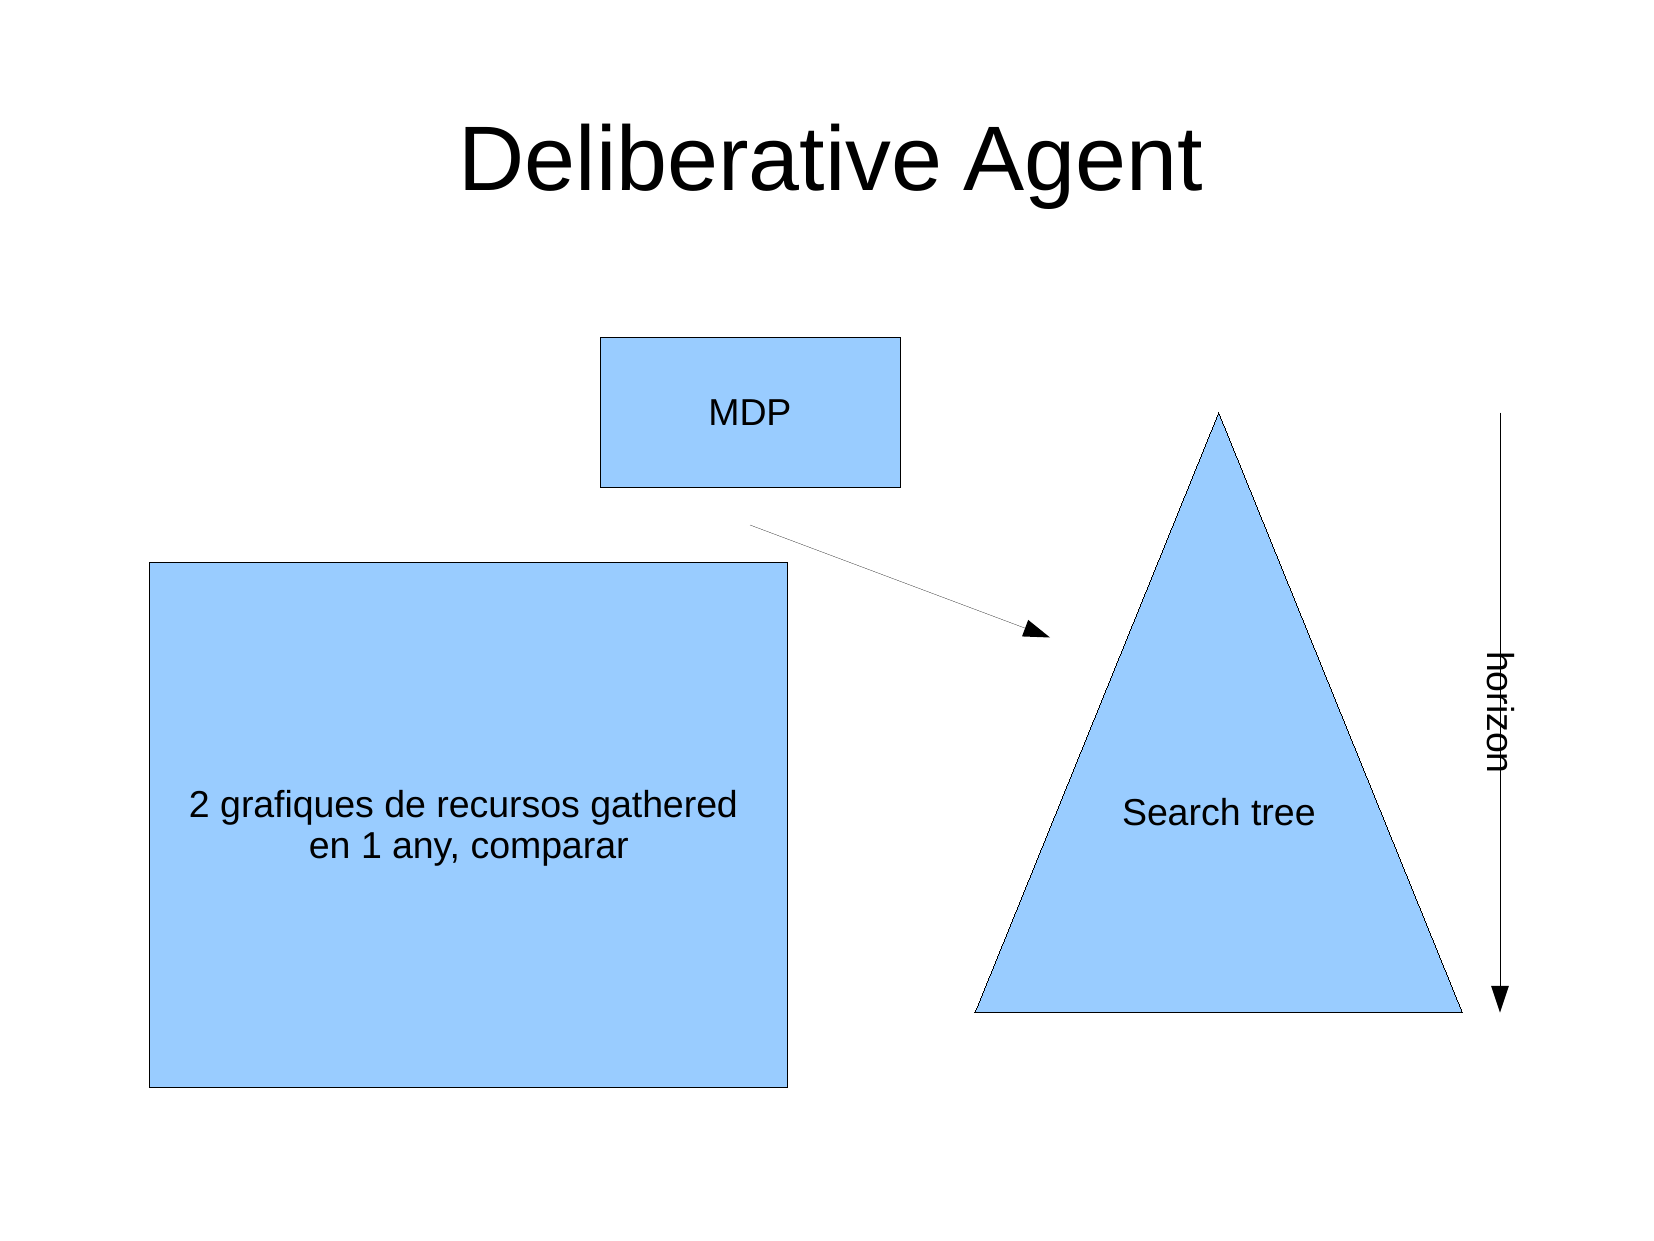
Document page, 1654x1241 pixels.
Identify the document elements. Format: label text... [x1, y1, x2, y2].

text_box MDP [600, 337, 901, 488]
title Deliberative Agent [86, 55, 1576, 263]
text_box 2 grafiques de recursos gathered en 1 any, comparar [149, 562, 788, 1088]
text_box Search tree [974, 412, 1463, 1013]
